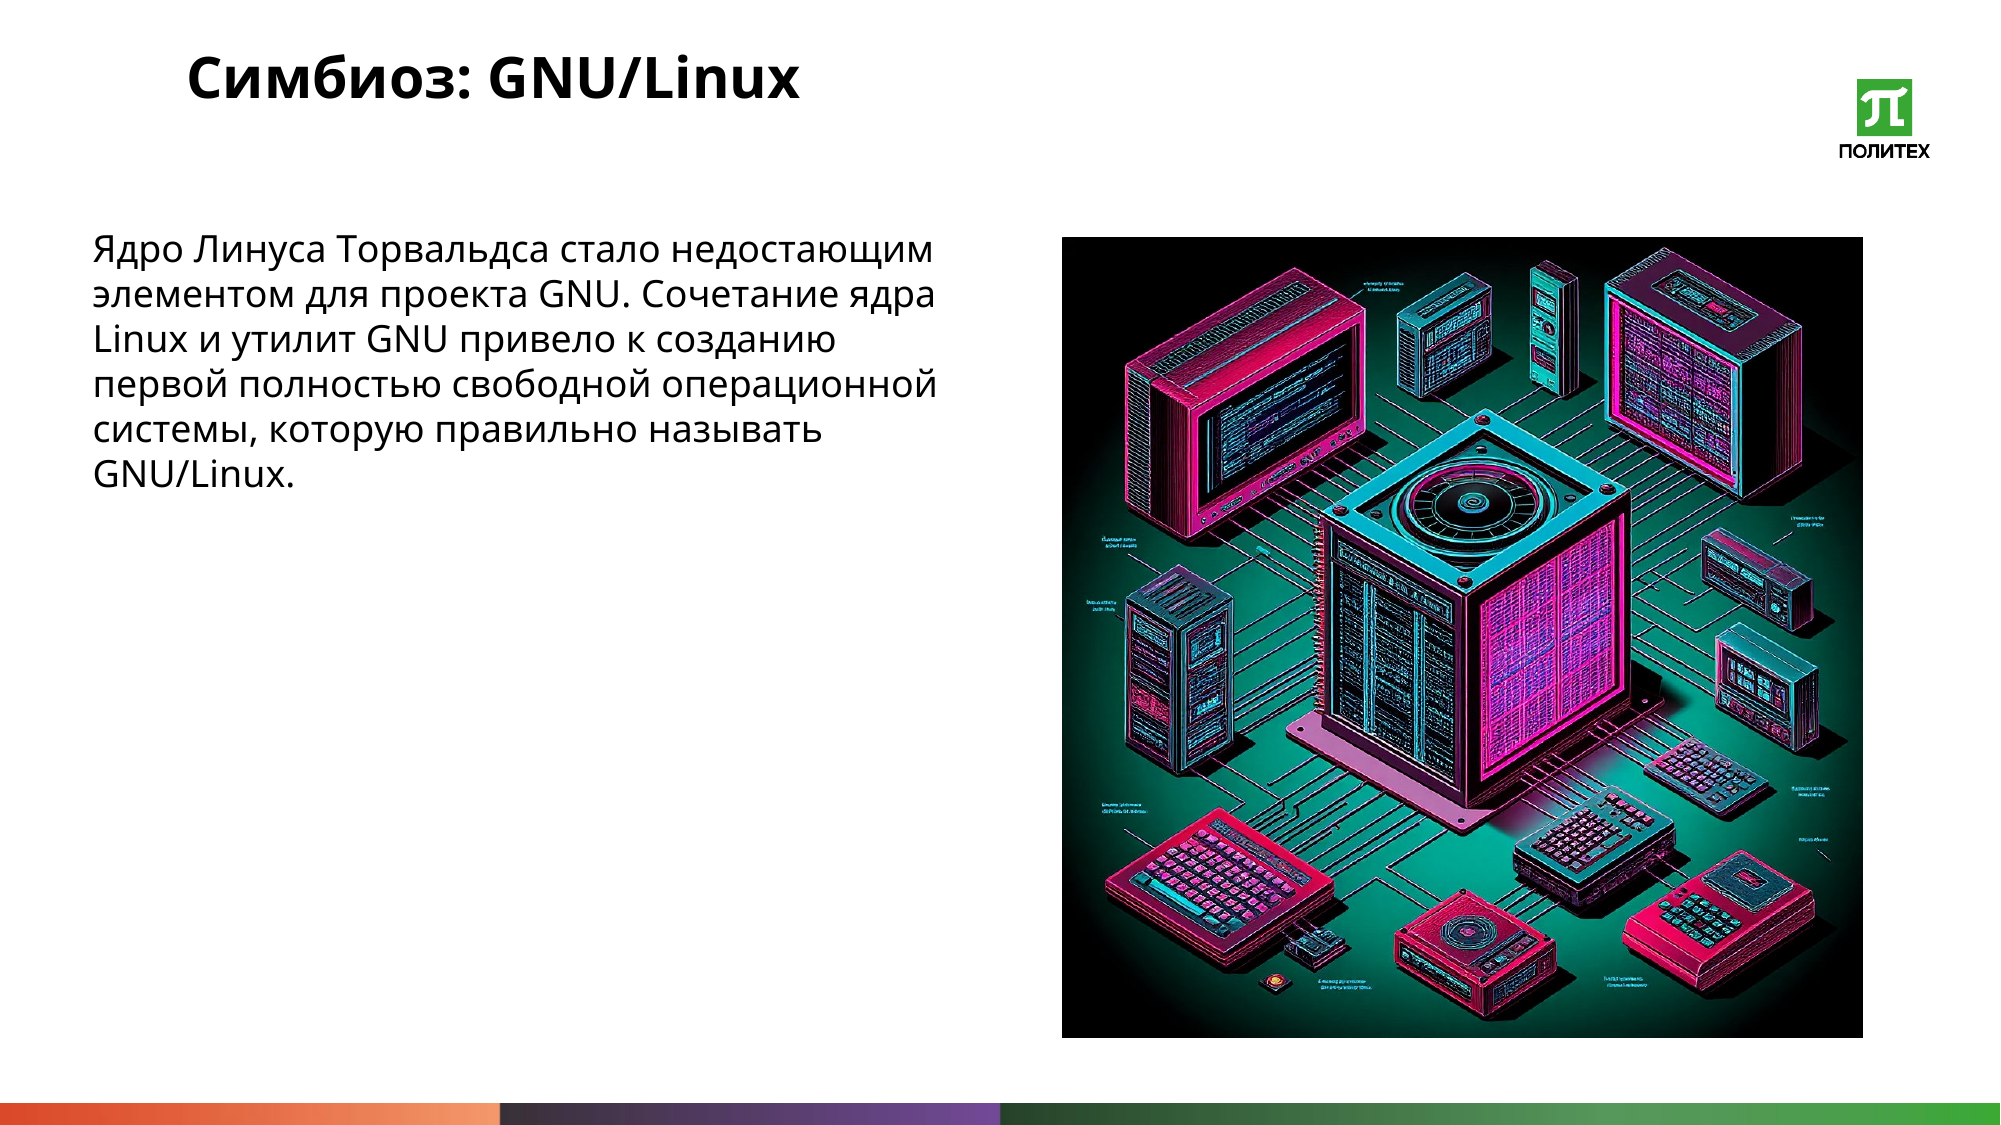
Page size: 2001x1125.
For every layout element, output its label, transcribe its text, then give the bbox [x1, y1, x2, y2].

title Симбиоз: GNU/Linux [186, 41, 1556, 111]
list Ядро Линуса Торвальдса стало недостающим элементом для проекта GNU. Сочетание ядра Linux и утилит GNU привело к созданию первой полностью свободной операционной системы, которую правильно называть GNU/Linux. [92, 225, 979, 453]
picture [1062, 237, 1863, 1038]
